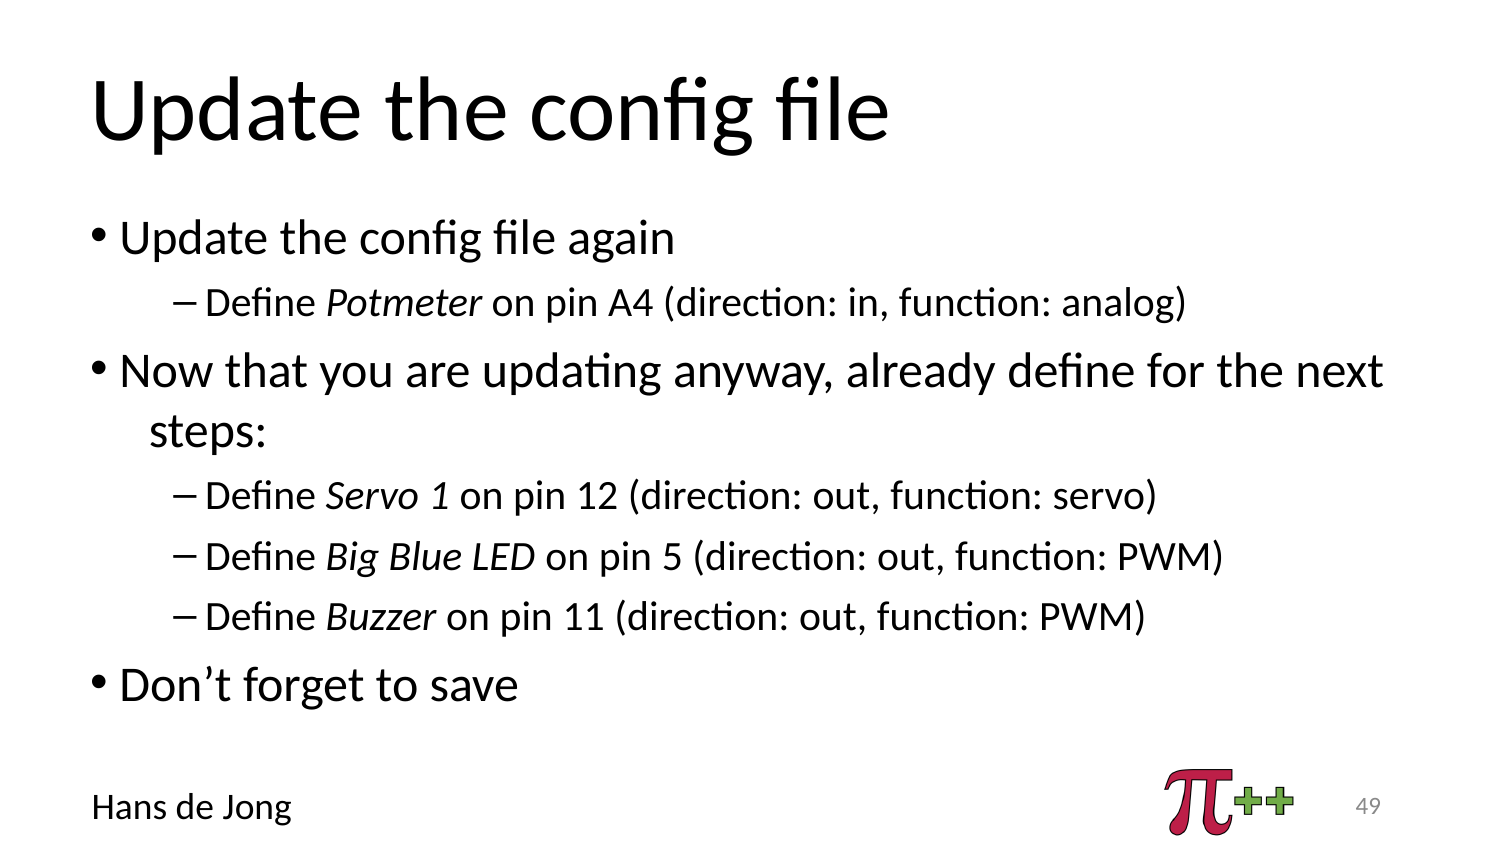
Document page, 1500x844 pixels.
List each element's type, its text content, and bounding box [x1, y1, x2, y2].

title Update the config file [75, 33, 1426, 175]
list Update the config file again Define Potmeter on pin A4 (direction: in, function: analog) Now that you are updating anyway, already define for the next steps: Define Servo 1 on pin 12 (direction: out, function: servo) Define Big Blue LED on pin 5 (direction: out, function: PWM) Define Buzzer on pin 11 (direction: out, function: PWM) Don’t forget to save [75, 196, 1426, 754]
text_box 49 [1340, 782, 1426, 827]
